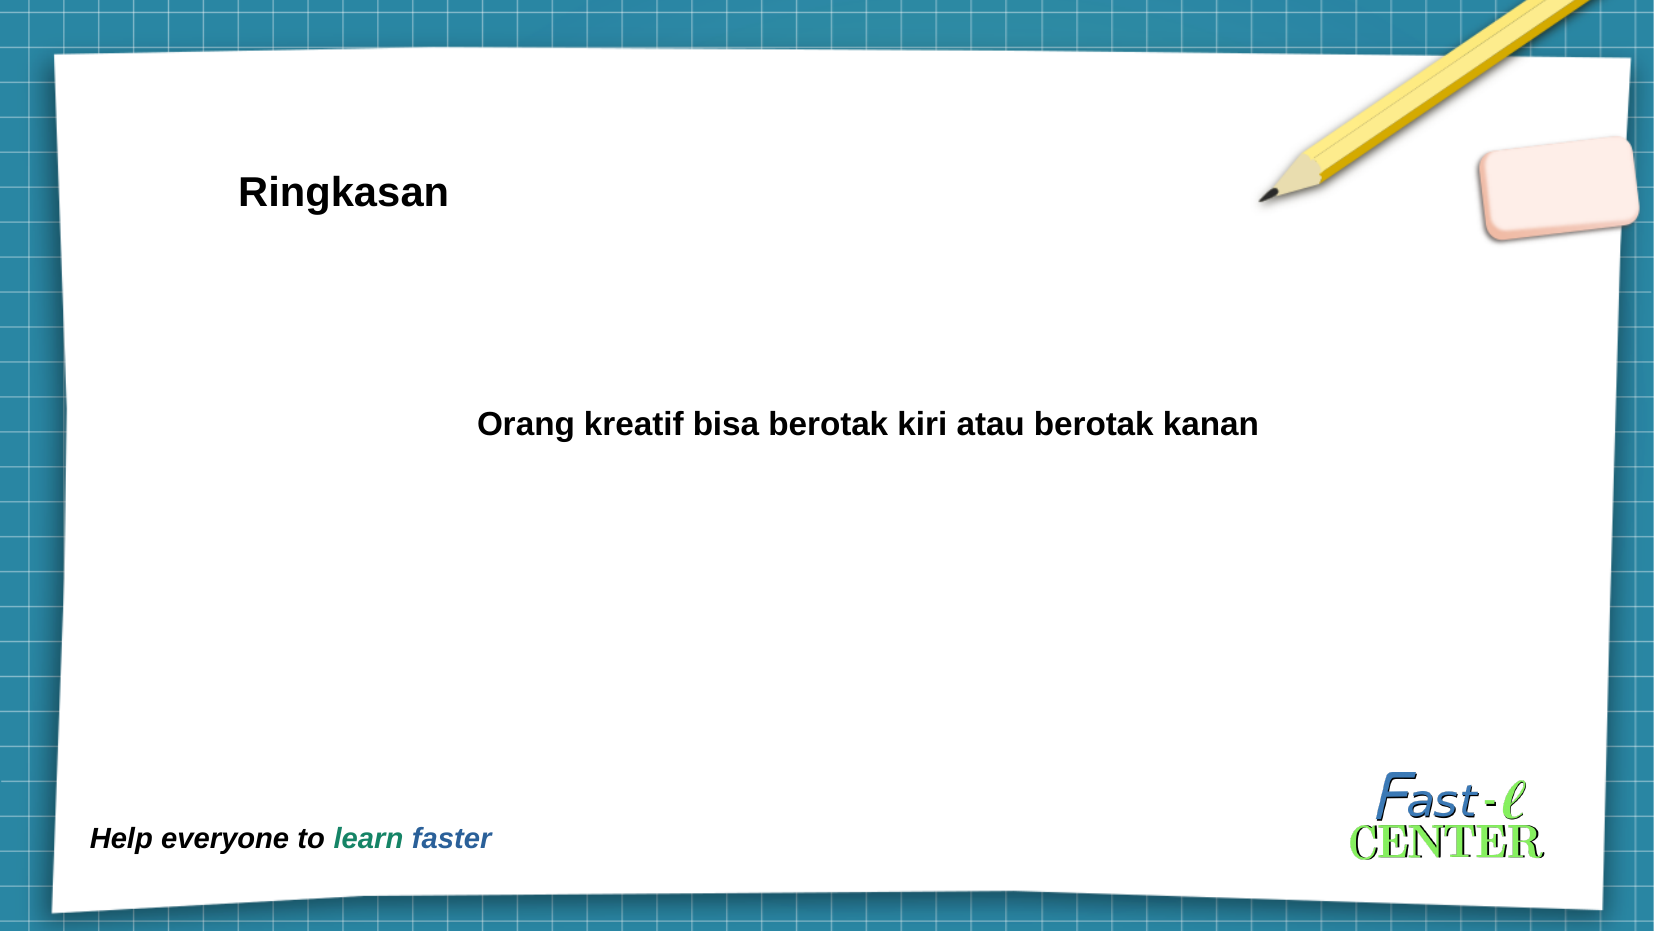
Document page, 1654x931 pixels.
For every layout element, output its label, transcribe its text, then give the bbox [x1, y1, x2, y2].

text_box Ringkasan [223, 160, 526, 226]
text_box Help everyone to learn faster [75, 814, 507, 863]
text_box Orang kreatif bisa berotak kiri atau berotak kanan [462, 398, 1276, 451]
picture [0, 0, 1654, 931]
